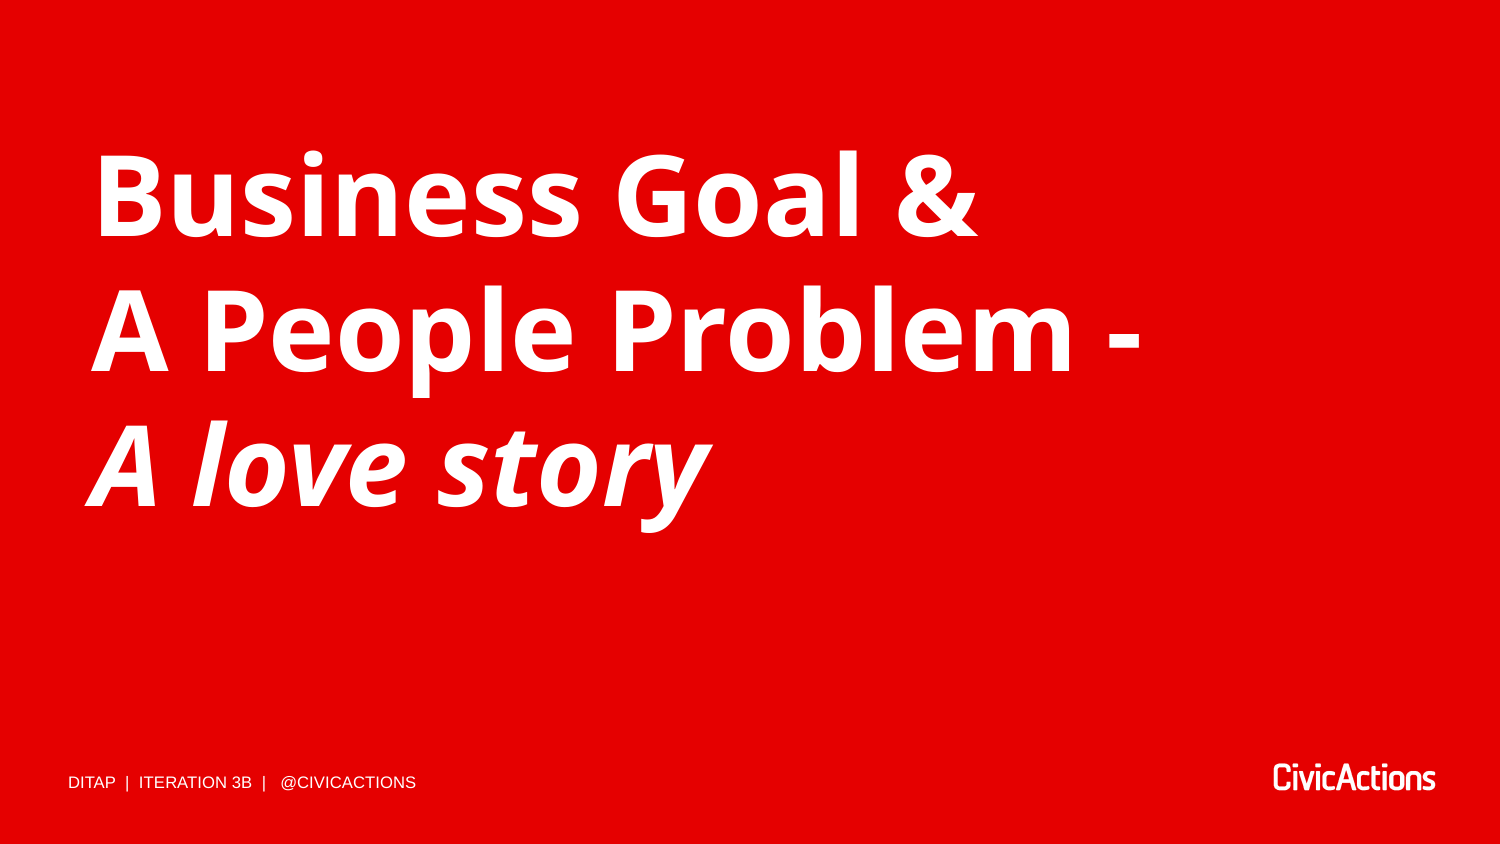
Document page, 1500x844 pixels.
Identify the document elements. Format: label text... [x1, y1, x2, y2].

title Business Goal & A People Problem - A love story [81, 114, 1354, 471]
picture [1271, 758, 1438, 795]
